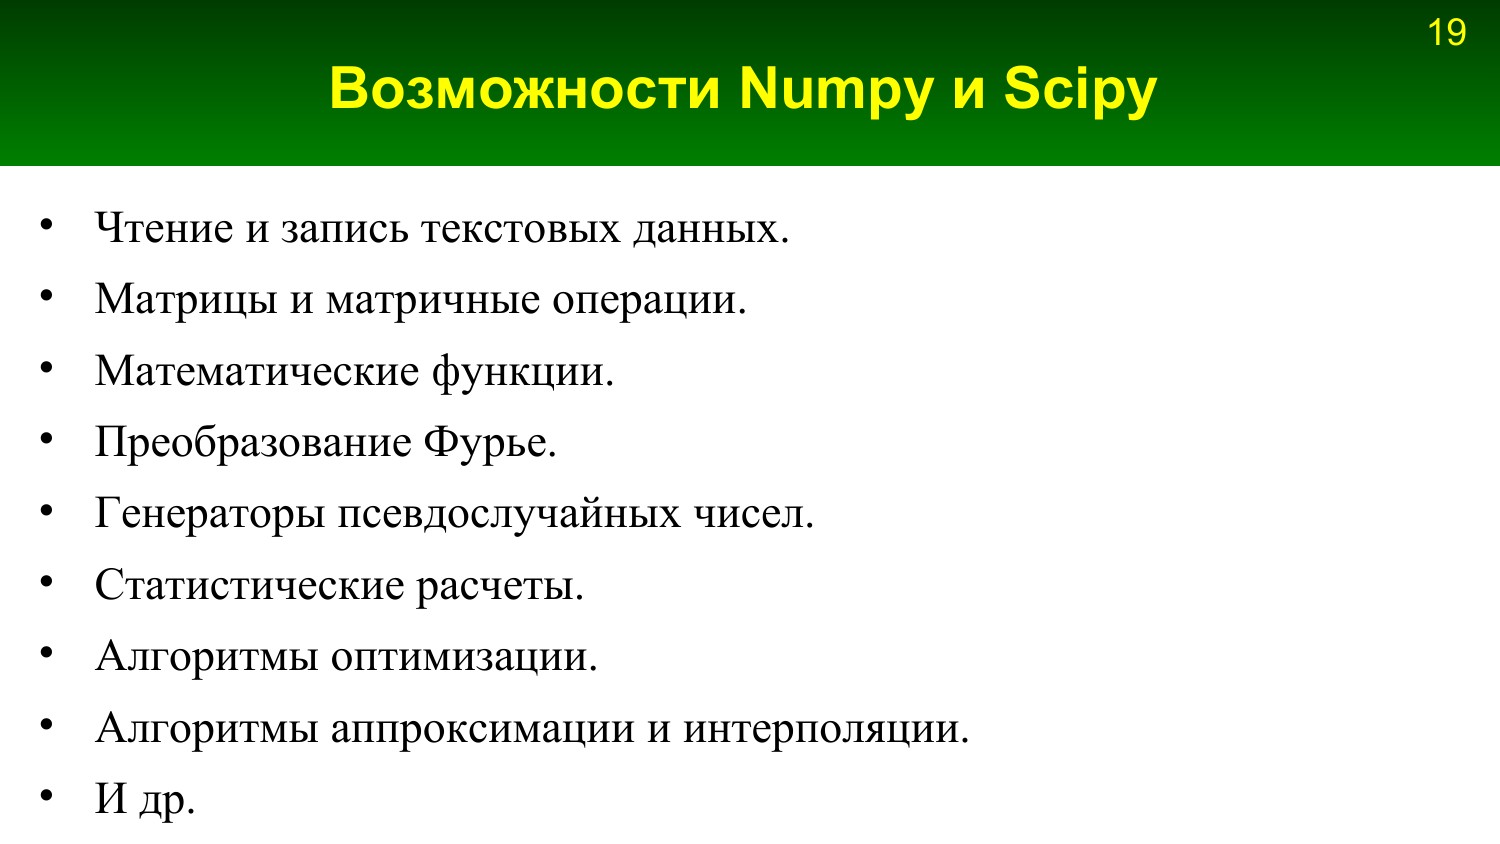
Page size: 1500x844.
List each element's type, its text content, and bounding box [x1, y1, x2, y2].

list Чтение и запись текстовых данных. Матрицы и матричные операции. Математические функции. Преобразование Фурье. Генераторы псевдослучайных чисел. Статистические расчеты. Алгоритмы оптимизации. Алгоритмы аппроксимации и интерполяции. И др. [23, 188, 1477, 844]
title Возможности Numpy и Scipy [11, 5, 1477, 164]
